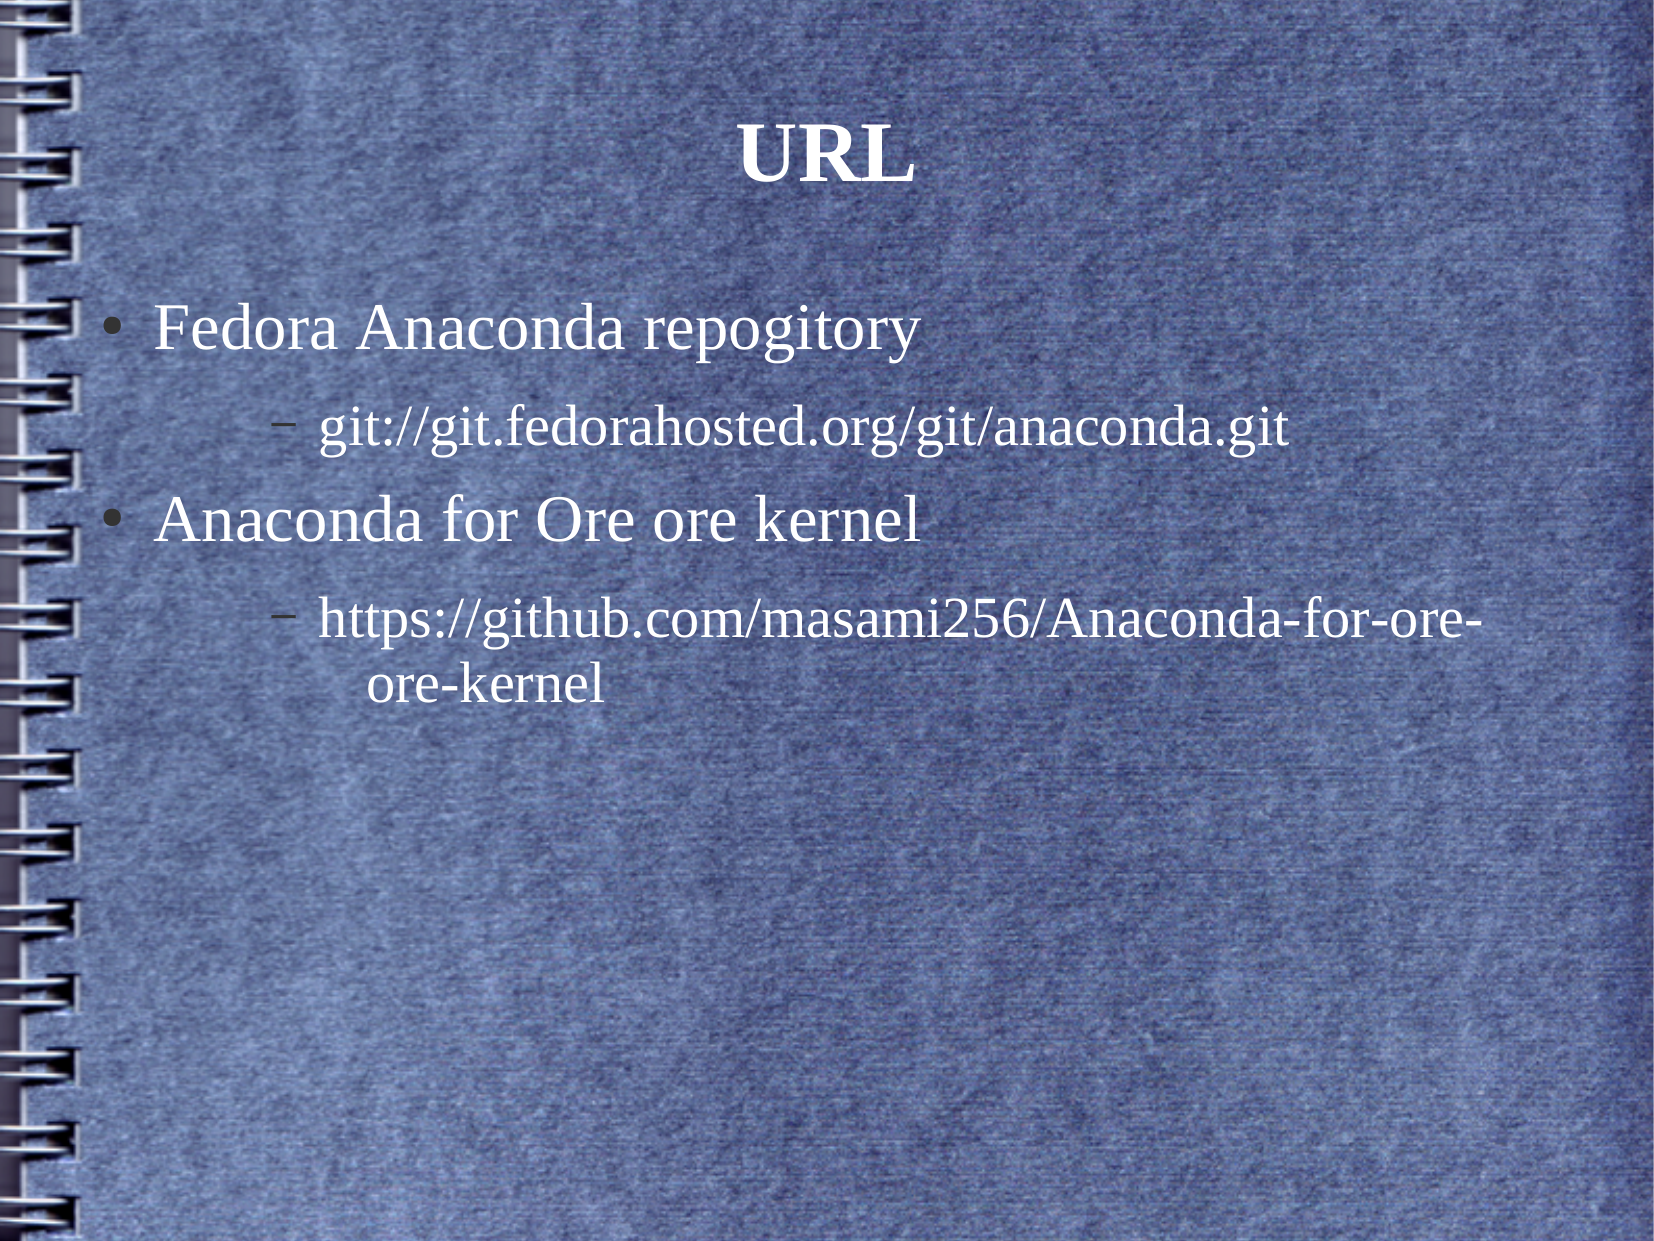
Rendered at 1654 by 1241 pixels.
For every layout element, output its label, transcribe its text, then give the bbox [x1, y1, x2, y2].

list Fedora Anaconda repogitory git://git.fedorahosted.org/git/anaconda.git Anaconda for Ore ore kernel https://github.com/masami256/Anaconda-for-ore-ore-kernel [82, 290, 1571, 1109]
picture [0, 0, 1654, 1241]
title URL [82, 49, 1571, 257]
